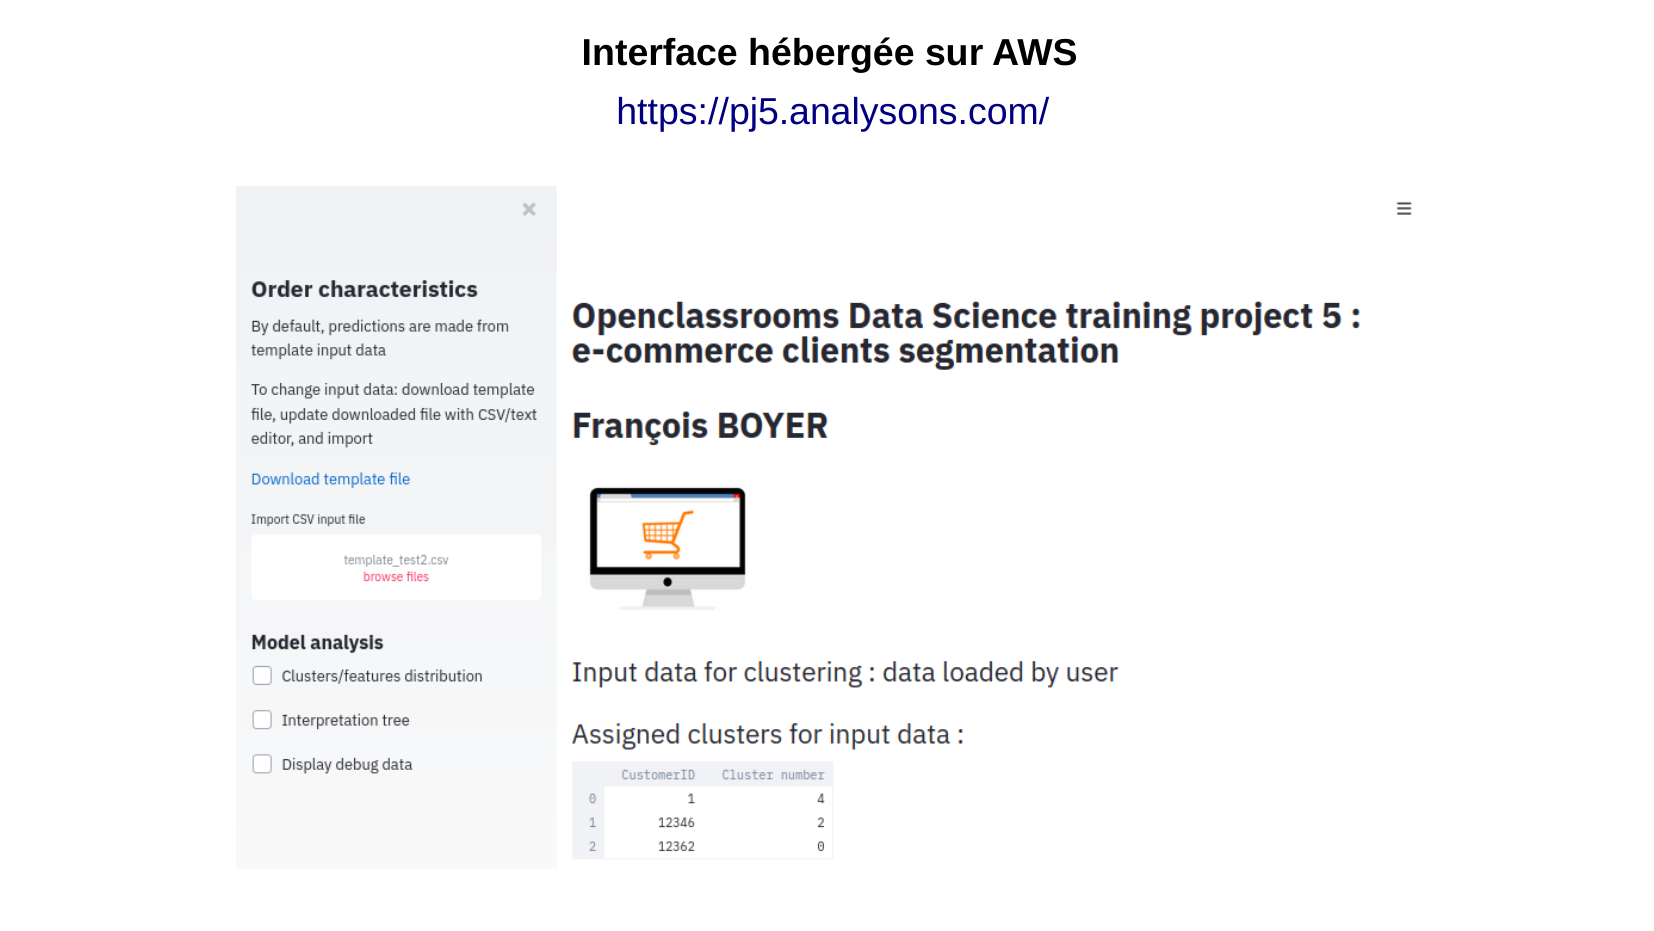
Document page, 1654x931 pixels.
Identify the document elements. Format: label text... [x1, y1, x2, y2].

text_box https://pj5.analysons.com/ [601, 82, 1128, 153]
picture [236, 186, 1418, 869]
text_box Interface hébergée sur AWS [566, 23, 1093, 81]
